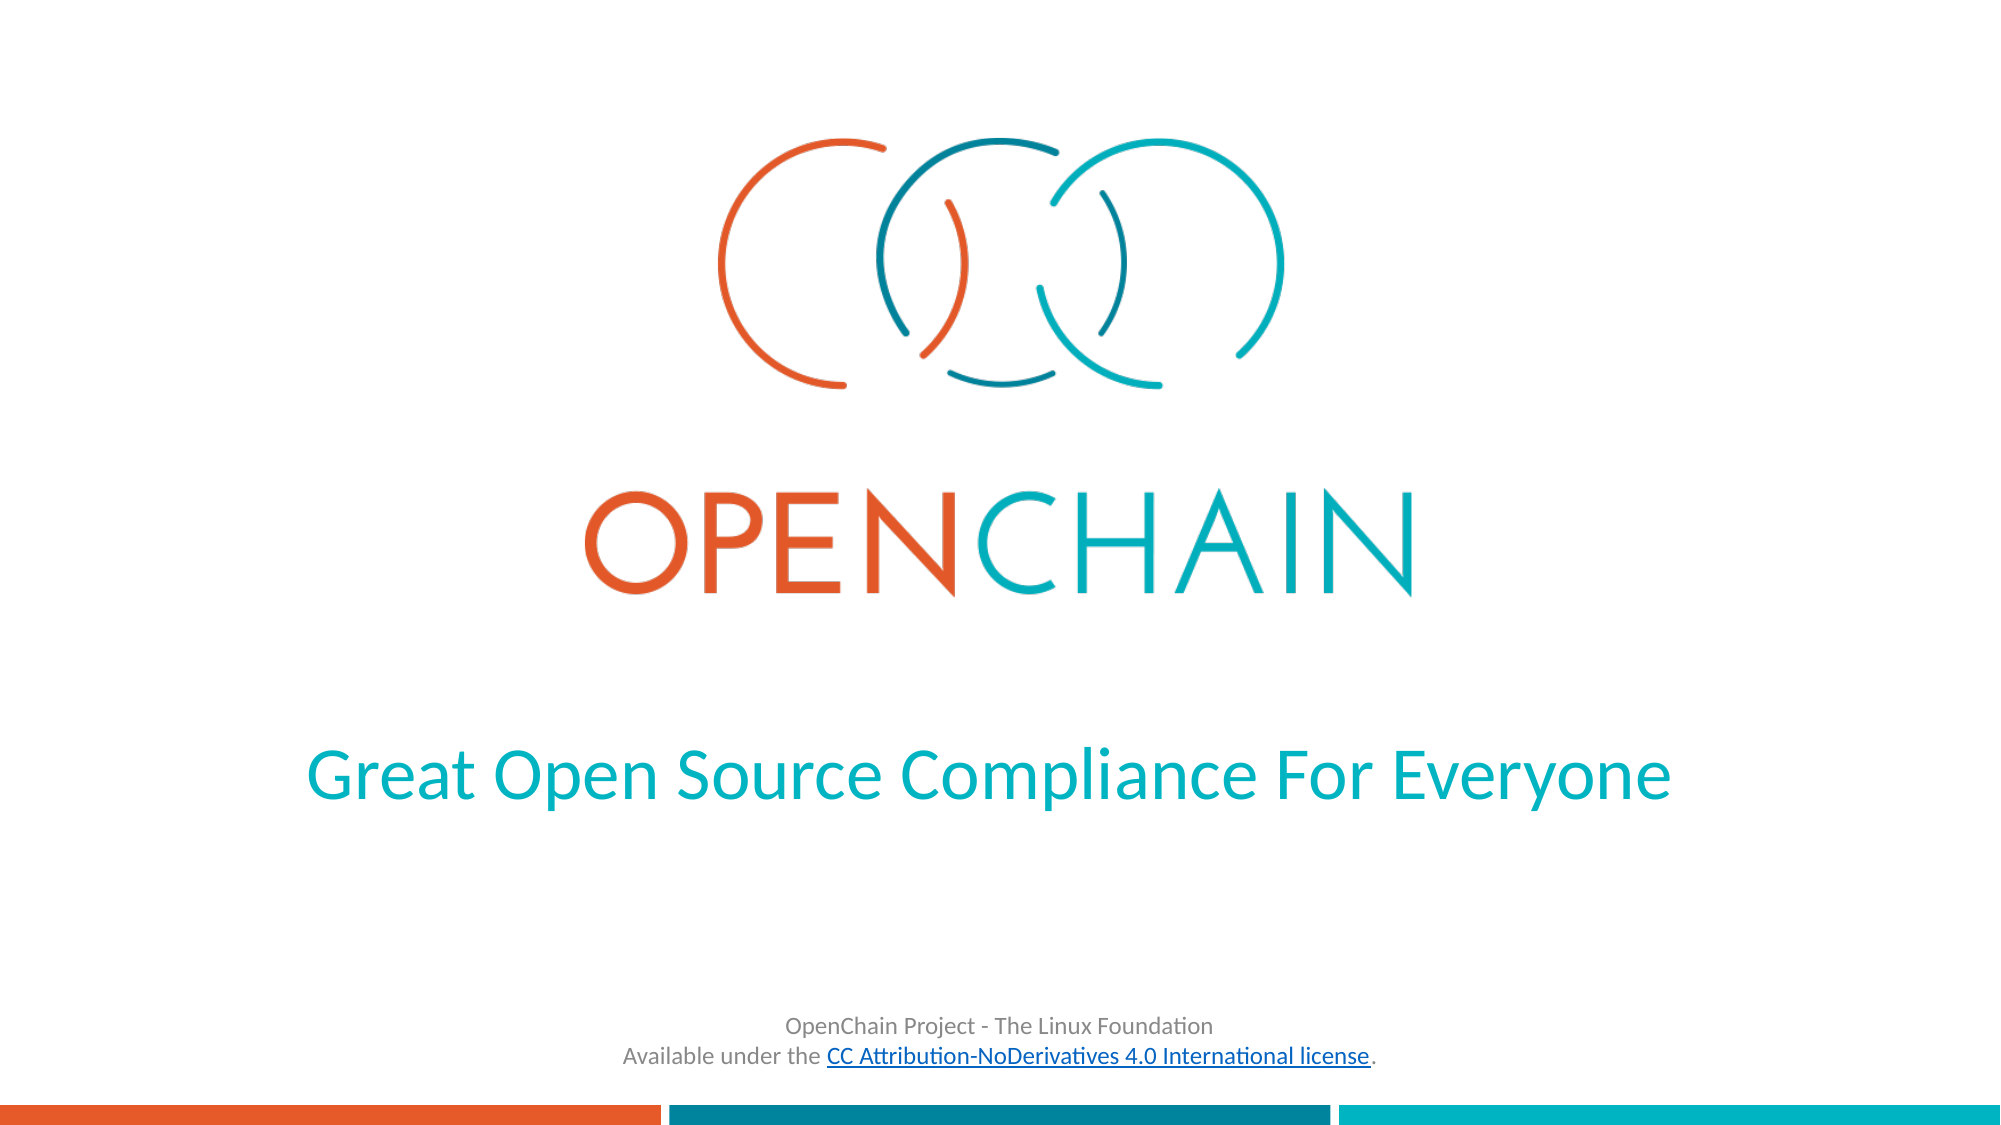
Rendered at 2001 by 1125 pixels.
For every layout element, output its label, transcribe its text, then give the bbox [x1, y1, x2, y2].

picture [578, 131, 1422, 600]
subtitle Great Open Source Compliance For Everyone [110, 727, 1870, 844]
footer OpenChain Project - The Linux Foundation Available under the CC Attribution-NoDerivatives 4.0 International license. [605, 1009, 1395, 1070]
